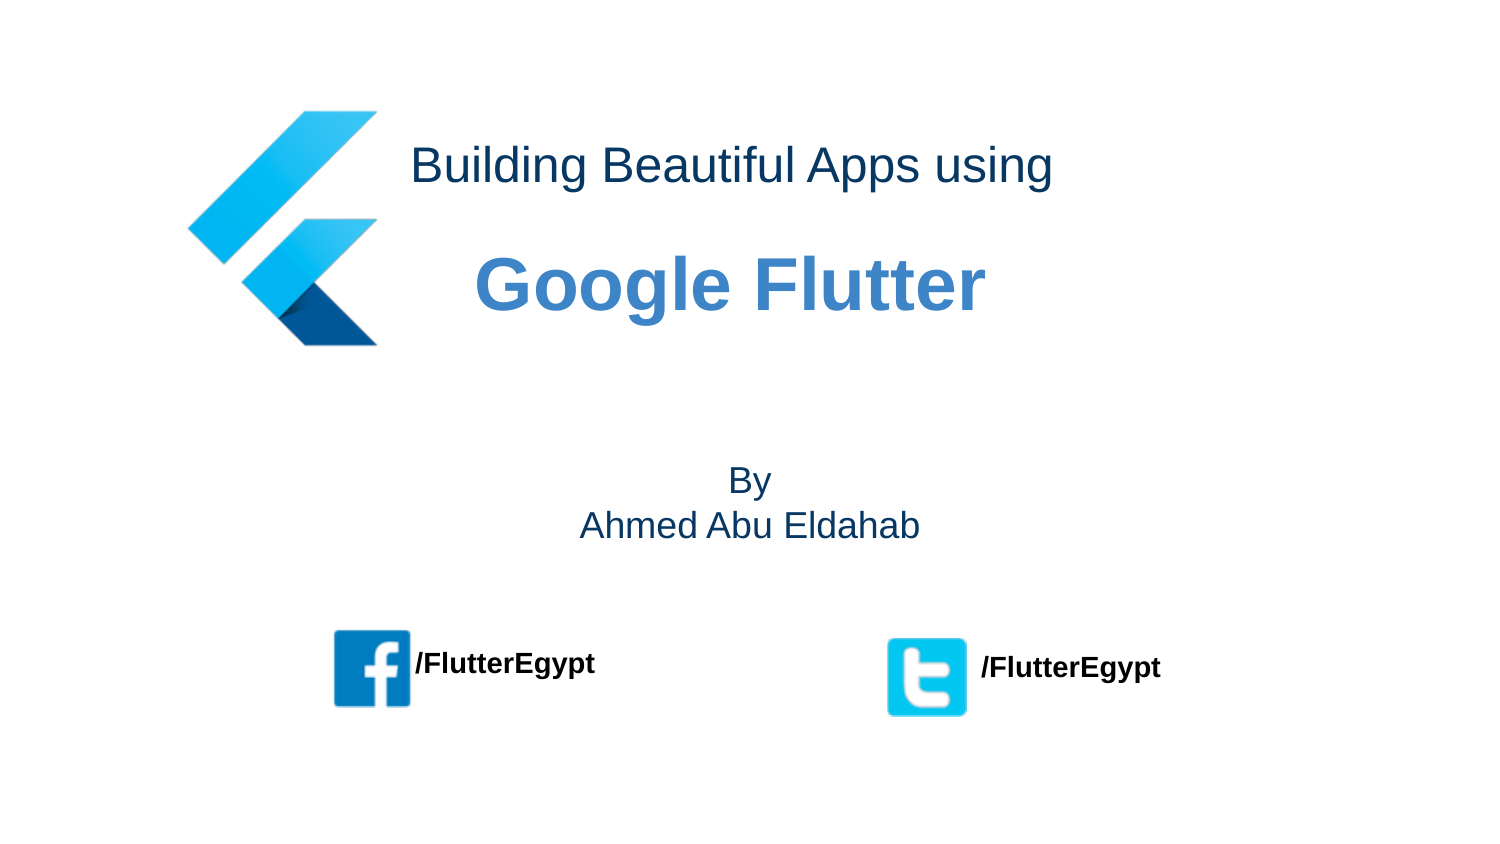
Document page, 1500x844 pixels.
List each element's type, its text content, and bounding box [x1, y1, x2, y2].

picture [887, 638, 966, 717]
text_box /FlutterEgypt [400, 629, 716, 717]
text_box Google Flutter [460, 222, 1040, 348]
text_box /FlutterEgypt [966, 633, 1282, 721]
text_box Building Beautiful Apps using [395, 117, 1105, 222]
picture [333, 629, 400, 708]
picture [187, 105, 384, 356]
text_box By Ahmed Abu Eldahab [497, 441, 1002, 575]
